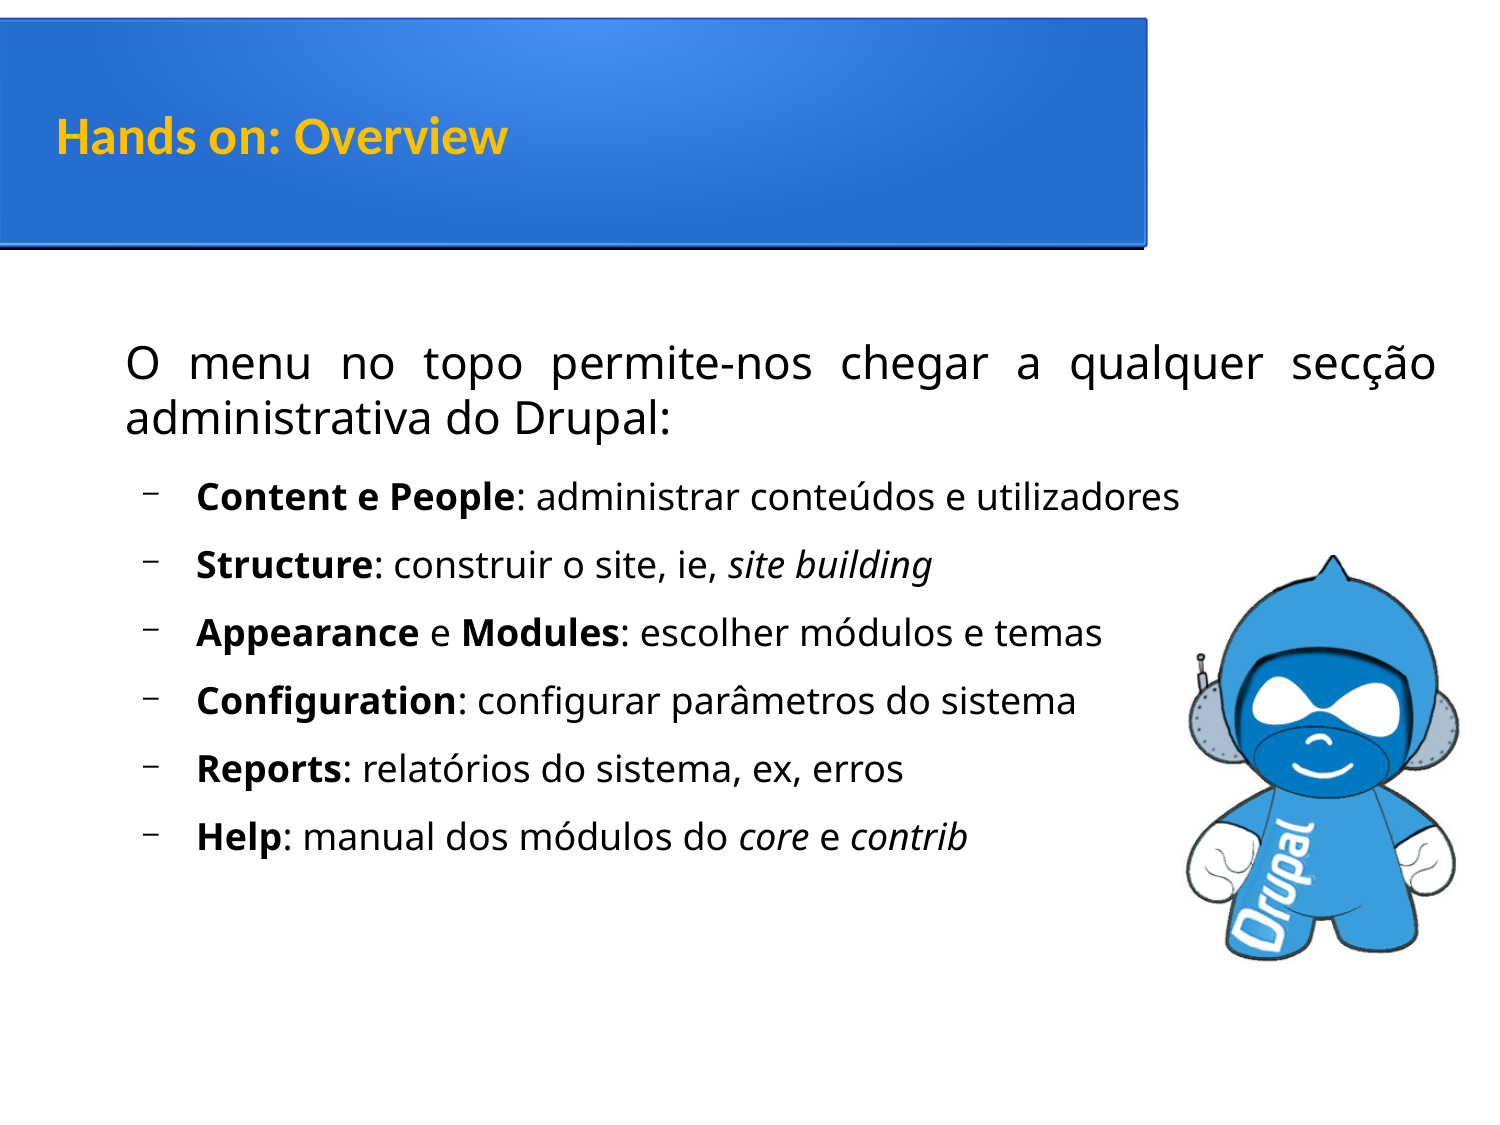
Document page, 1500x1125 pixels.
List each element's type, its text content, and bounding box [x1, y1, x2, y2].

list Hands on: Overview [41, 41, 1111, 225]
list O menu no topo permite-nos chegar a qualquer secção administrativa do Drupal: Content e People: administrar conteúdos e utilizadores Structure: construir o site, ie, site building Appearance e Modules: escolher módulos e temas Configuration: configurar parâmetros do sistema Reports: relatórios do sistema, ex, erros Help: manual dos módulos do core e contrib [39, 326, 1453, 966]
picture [1172, 555, 1500, 969]
